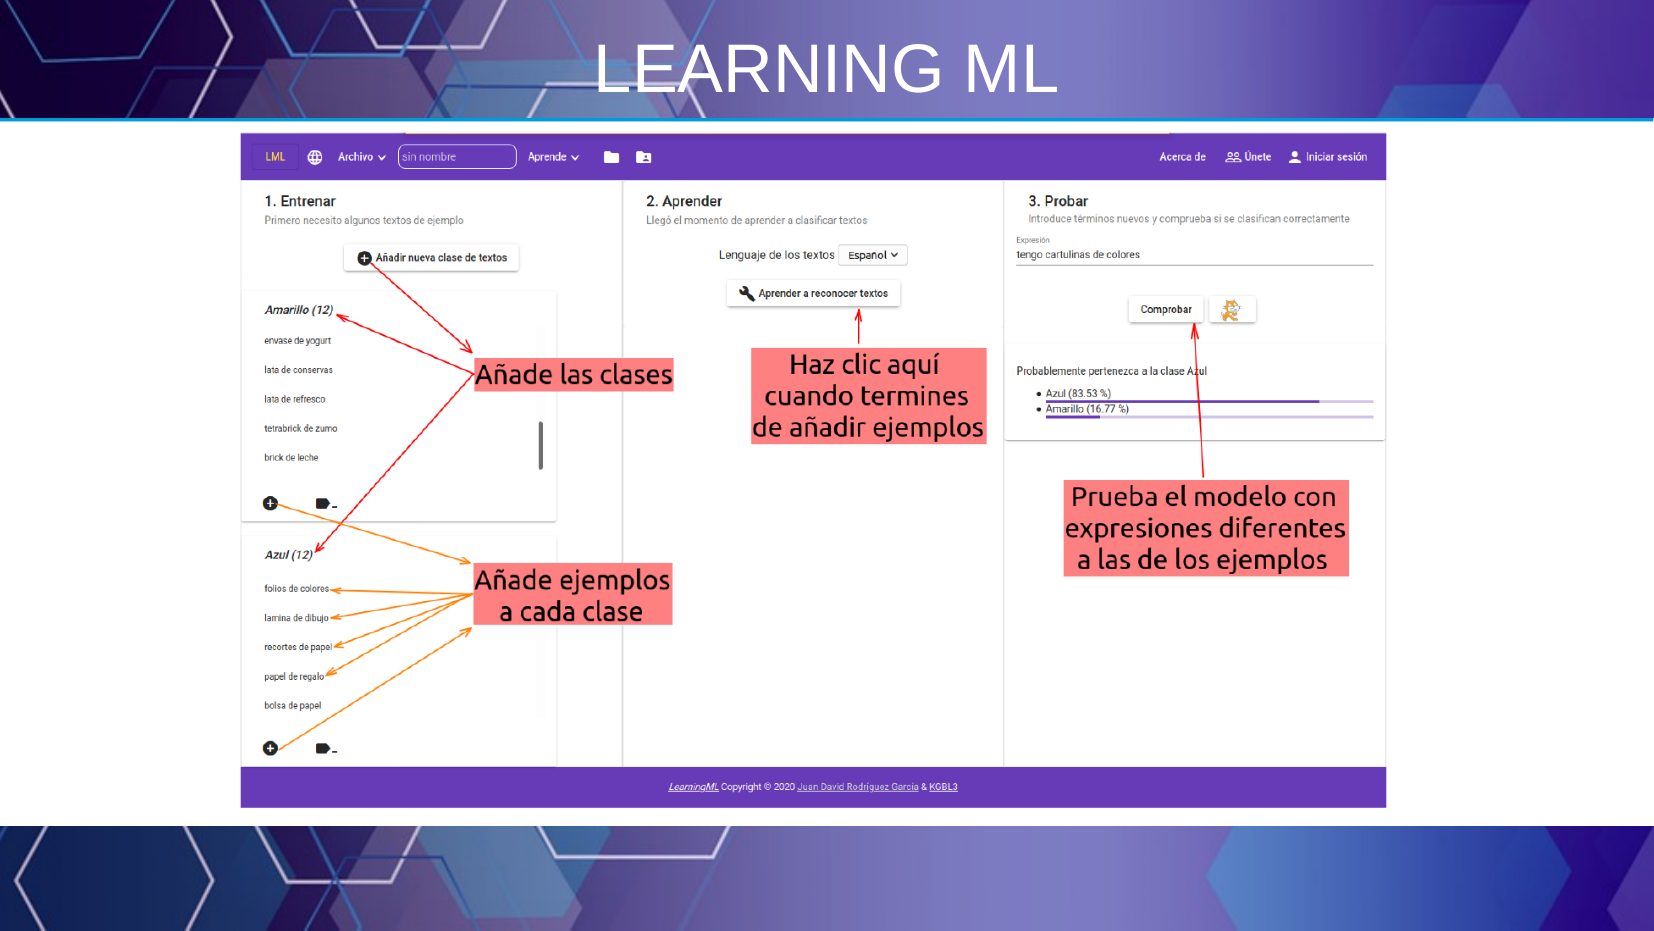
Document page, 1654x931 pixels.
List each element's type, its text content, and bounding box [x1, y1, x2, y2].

picture [236, 129, 1388, 809]
picture [0, 0, 1654, 117]
title LEARNING ML [59, 29, 1595, 108]
picture [0, 826, 1654, 931]
